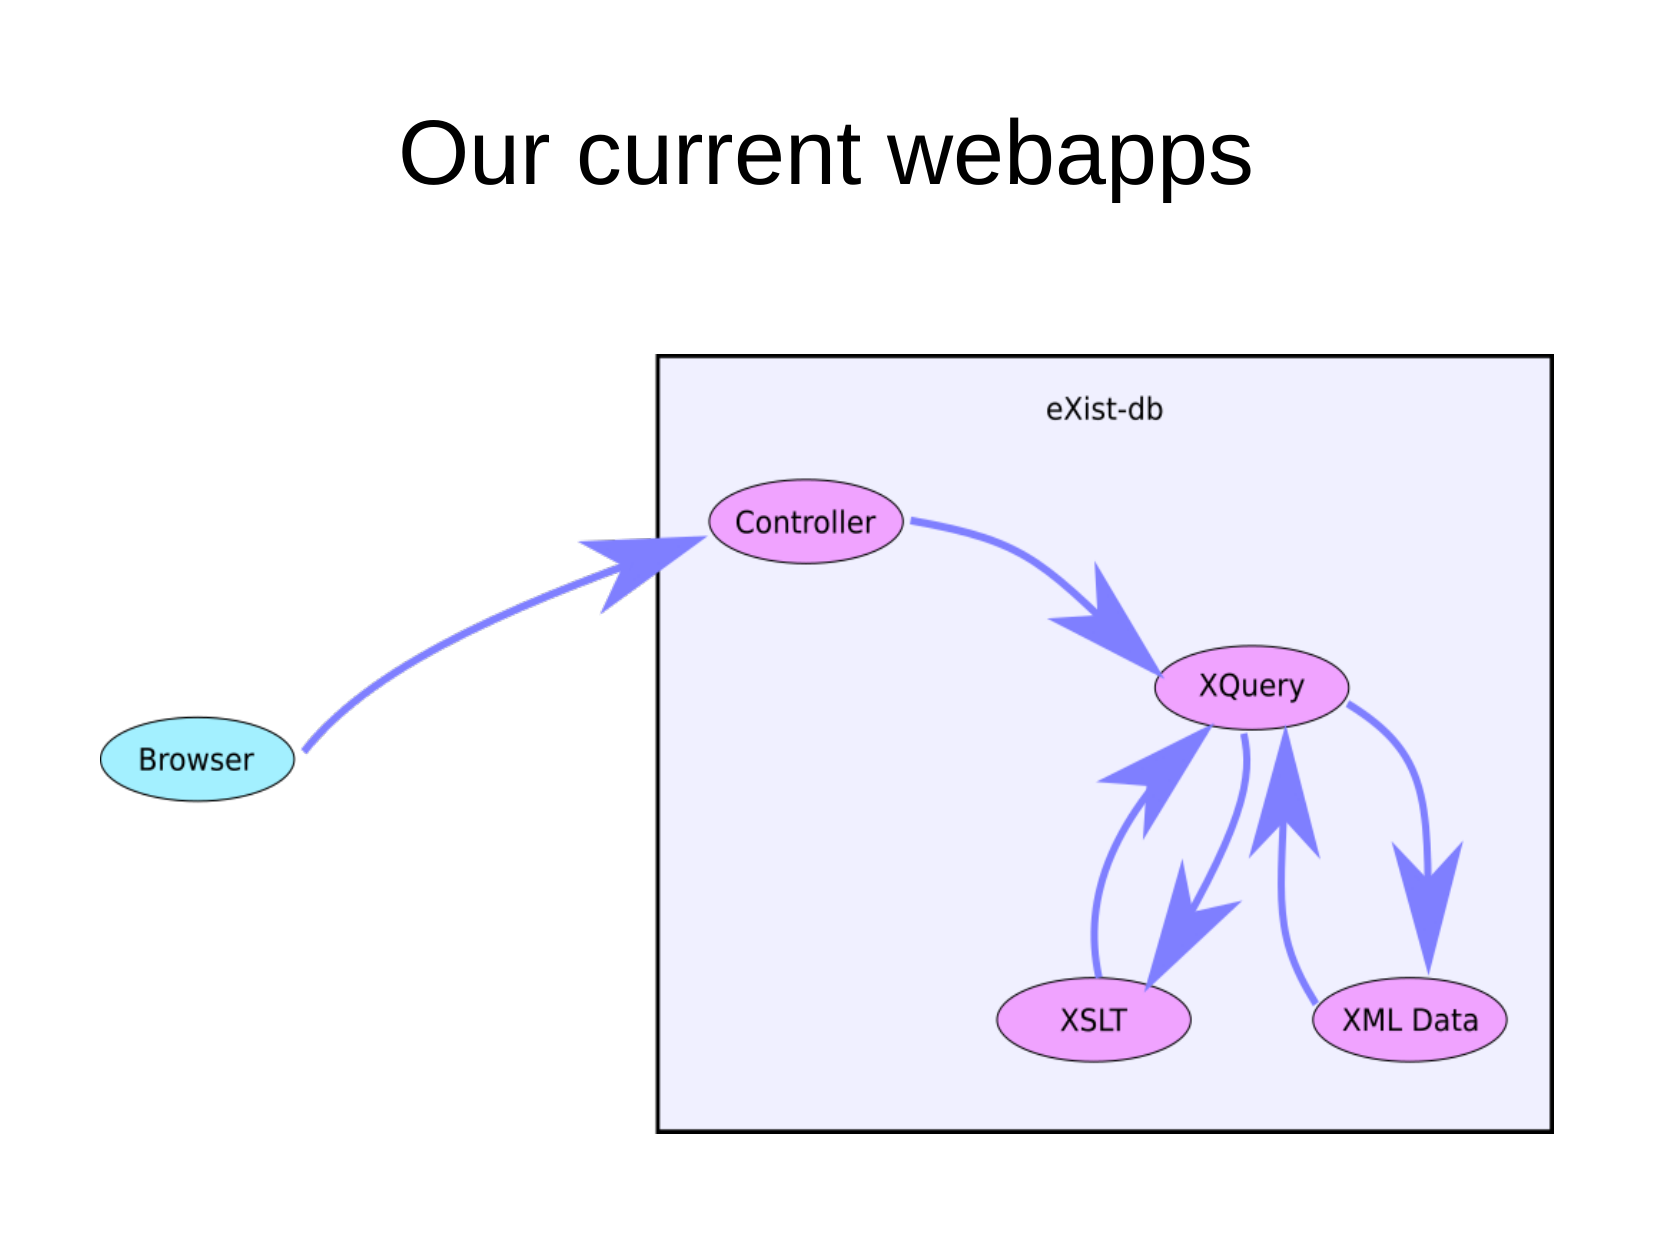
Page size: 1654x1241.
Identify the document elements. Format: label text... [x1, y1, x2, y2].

picture [100, 354, 1554, 1134]
title Our current webapps [82, 49, 1571, 257]
